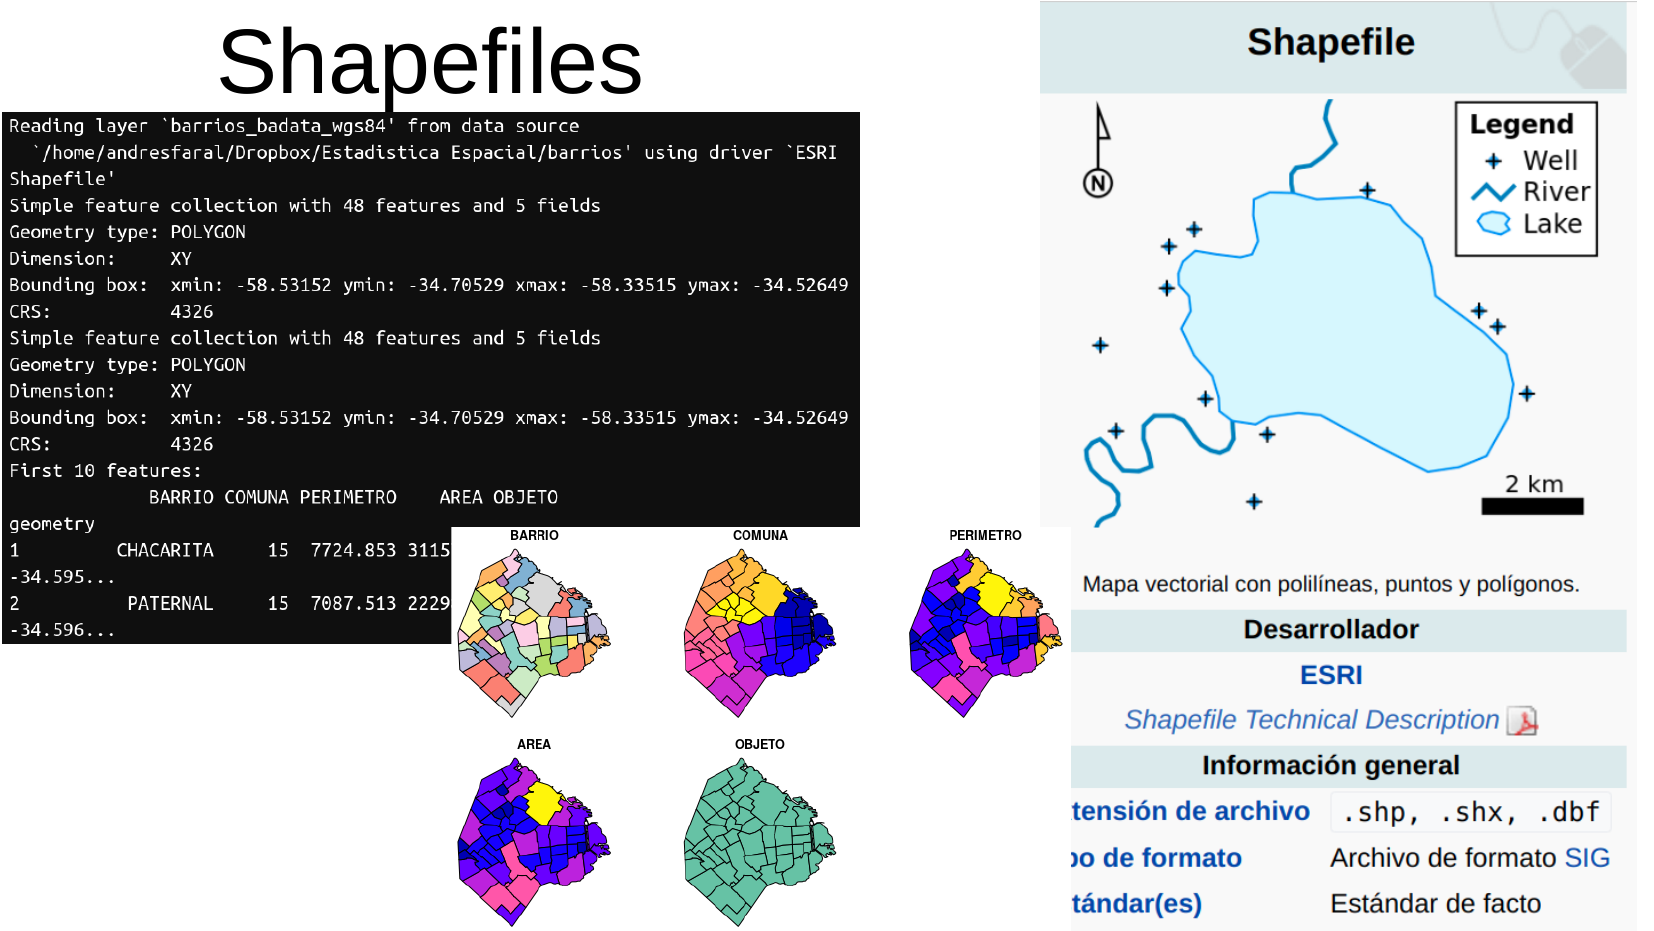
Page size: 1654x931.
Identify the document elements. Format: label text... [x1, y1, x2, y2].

title Shapefiles [0, 0, 1176, 140]
picture [2, 1, 1637, 931]
